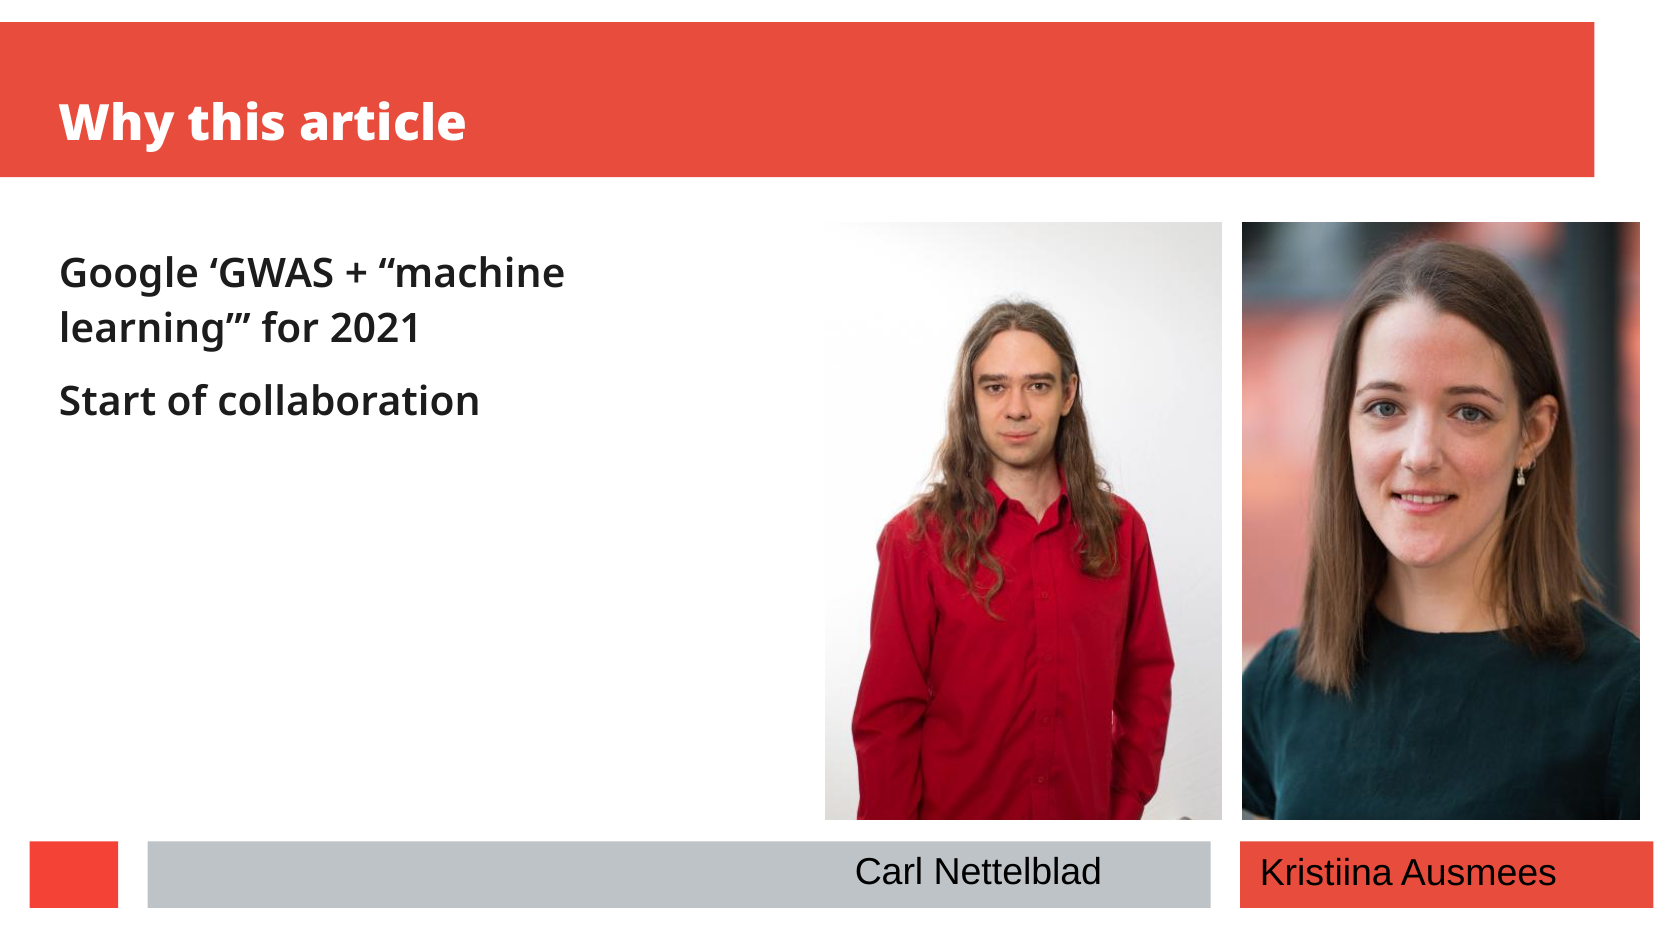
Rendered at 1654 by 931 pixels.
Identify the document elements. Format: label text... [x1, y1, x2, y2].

picture [1242, 222, 1640, 820]
picture [825, 222, 1222, 820]
list Google ‘GWAS + “machine learning”’ for 2021 Start of collaboration [59, 243, 766, 820]
title Why this article [59, 44, 1595, 156]
text_box Kristiina Ausmees [1245, 844, 1636, 905]
text_box Carl Nettelblad [840, 843, 1126, 901]
